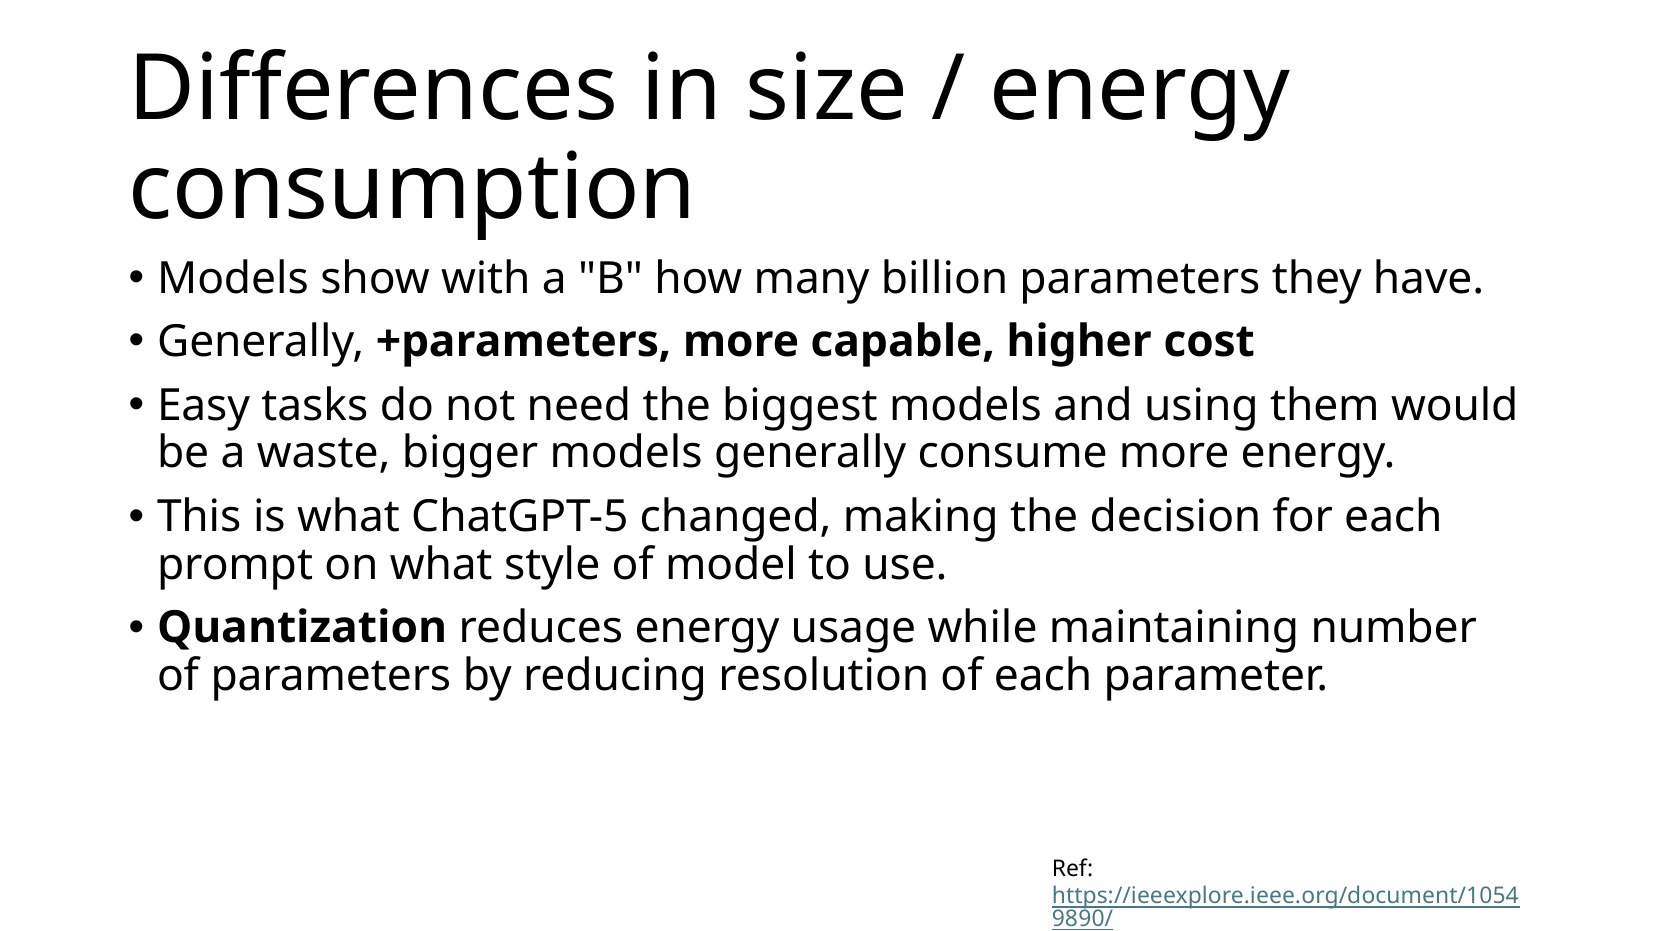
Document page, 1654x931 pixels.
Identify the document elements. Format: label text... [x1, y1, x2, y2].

list Models show with a "B" how many billion parameters they have. Generally, +parameters, more capable, higher cost Easy tasks do not need the biggest models and using them would be a waste, bigger models generally consume more energy. This is what ChatGPT-5 changed, making the decision for each prompt on what style of model to use. Quantization reduces energy usage while maintaining number of parameters by reducing resolution of each parameter. [113, 247, 1540, 838]
text_box Ref: https://ieeexplore.ieee.org/document/10549890/ https://arxiv.org/pdf/2507.11417 [1036, 846, 1540, 931]
title Differences in size / energy consumption [113, 49, 1540, 230]
